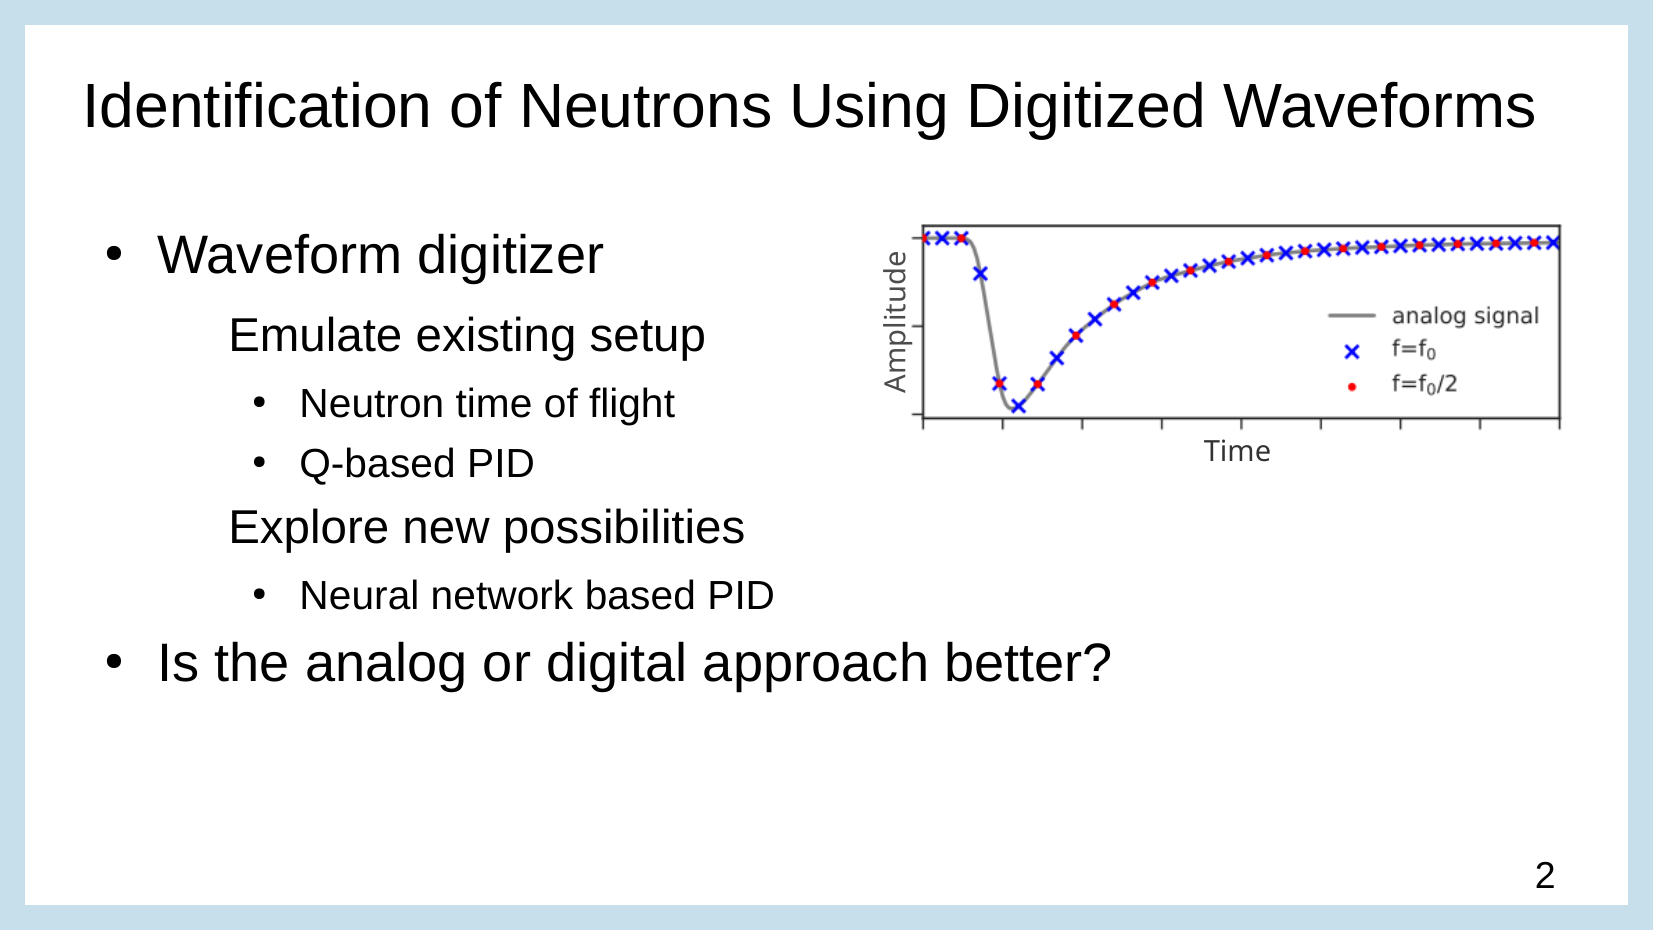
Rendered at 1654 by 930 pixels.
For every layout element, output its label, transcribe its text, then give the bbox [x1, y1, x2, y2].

text_box Time [915, 423, 1561, 480]
text_box Amplitude [866, 224, 924, 420]
picture [900, 194, 1605, 435]
list Waveform digitizer Emulate existing setup Neutron time of flight Q-based PID Explore new possibilities Neural network based PID Is the analog or digital approach better? [86, 224, 1575, 764]
title Identification of Neutrons Using Digitized Waveforms [82, 0, 1575, 259]
